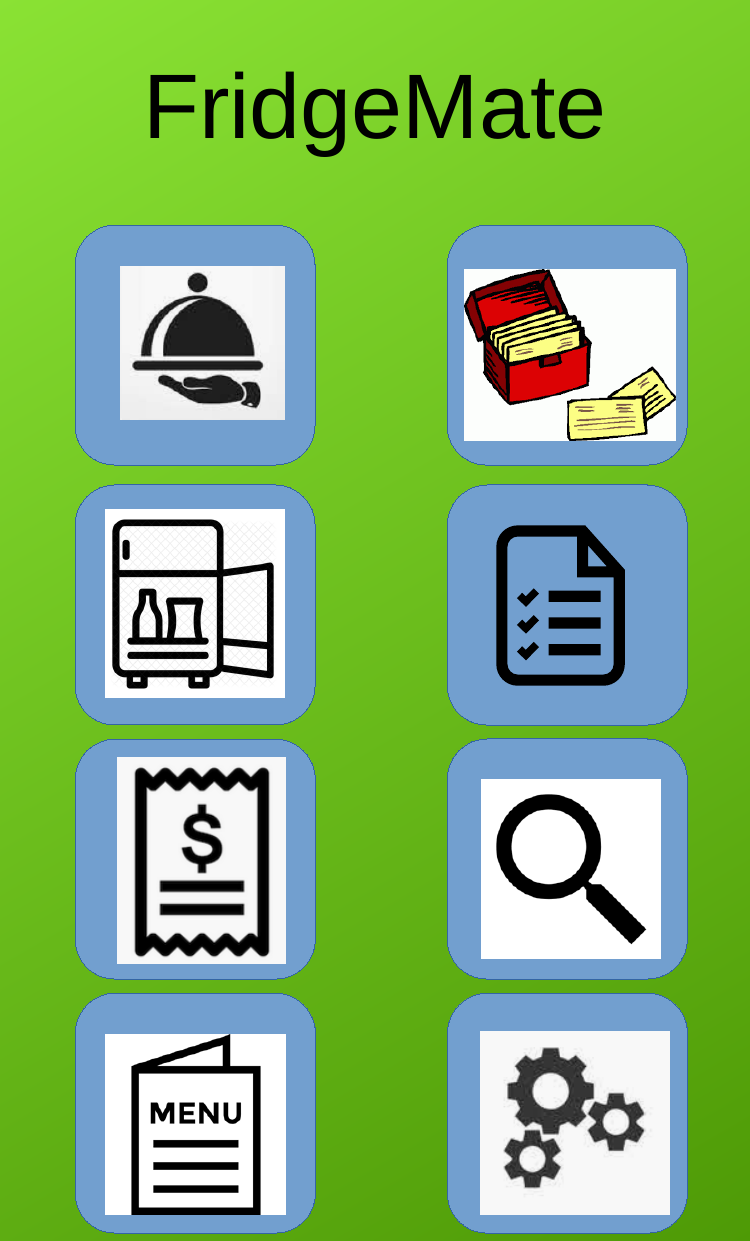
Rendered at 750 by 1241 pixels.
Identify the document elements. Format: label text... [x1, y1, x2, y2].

picture [480, 1031, 670, 1216]
text_box [75, 484, 316, 725]
picture [481, 779, 661, 959]
title FridgeMate [37, 2, 713, 211]
picture [480, 525, 642, 687]
text_box [75, 225, 316, 466]
picture [105, 1034, 286, 1216]
picture [117, 757, 286, 964]
picture [464, 269, 676, 441]
picture [120, 266, 285, 421]
text_box [75, 739, 316, 980]
text_box [447, 738, 688, 980]
text_box [447, 993, 688, 1234]
text_box [447, 484, 688, 726]
text_box [75, 993, 316, 1234]
text_box [447, 225, 688, 466]
picture [105, 509, 285, 698]
